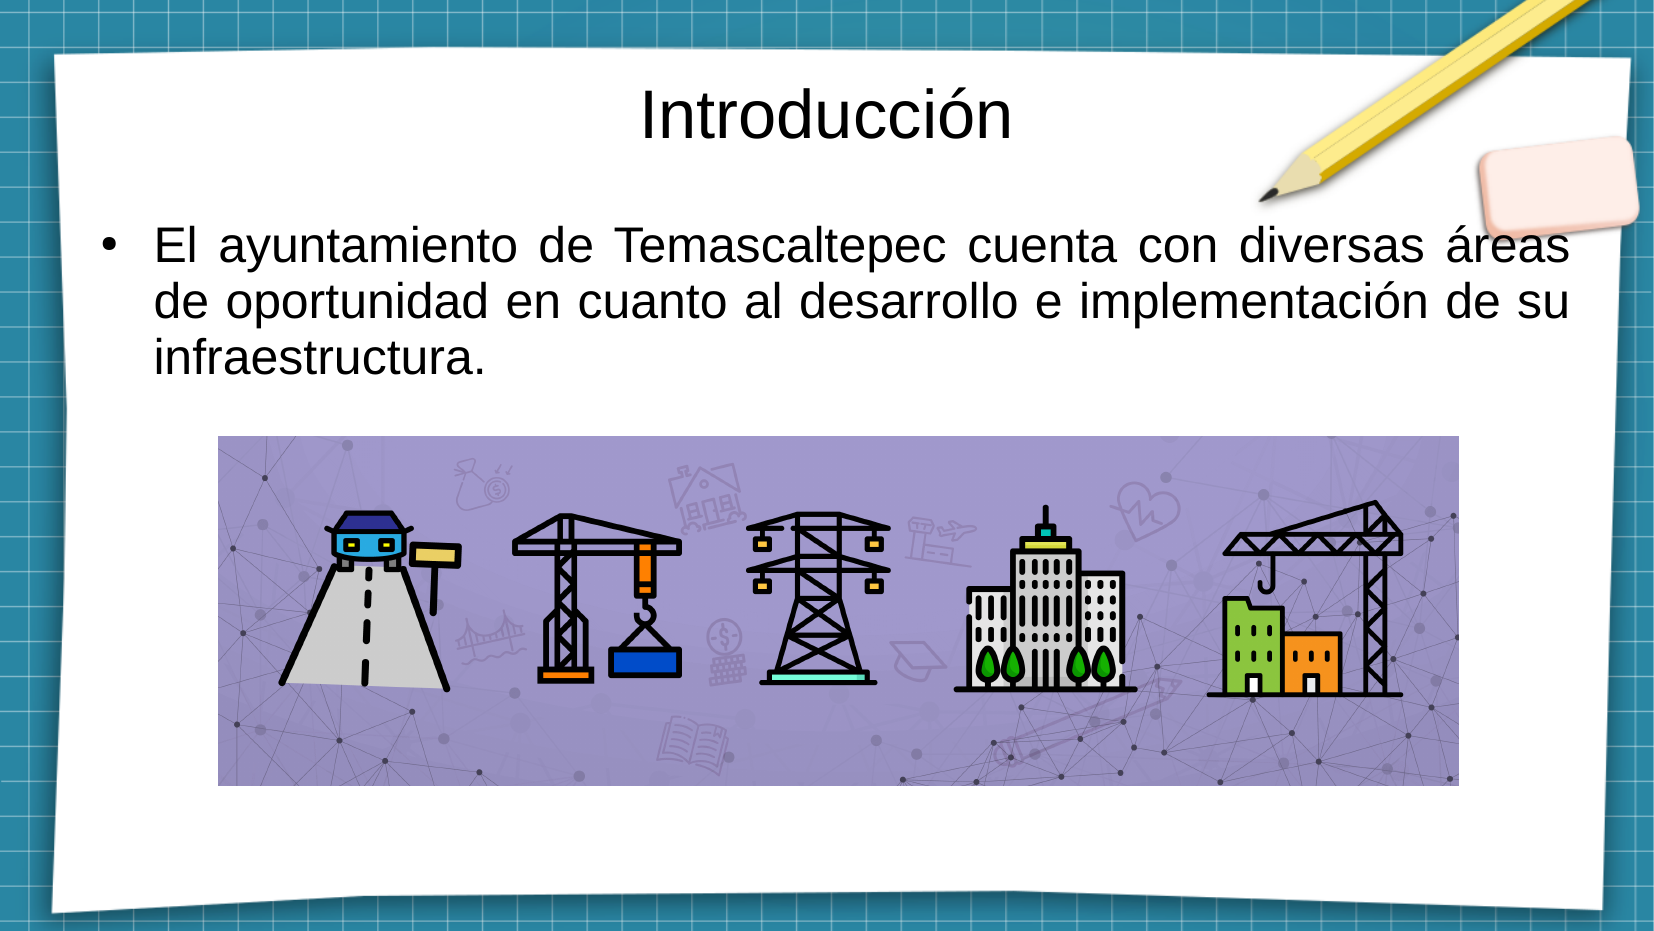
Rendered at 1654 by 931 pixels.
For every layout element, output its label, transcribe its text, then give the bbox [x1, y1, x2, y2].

picture [0, 0, 1654, 931]
list El ayuntamiento de Temascaltepec cuenta con diversas áreas de oportunidad en cuanto al desarrollo e implementación de su infraestructura. [82, 217, 1571, 758]
title Introducción [82, 37, 1571, 193]
